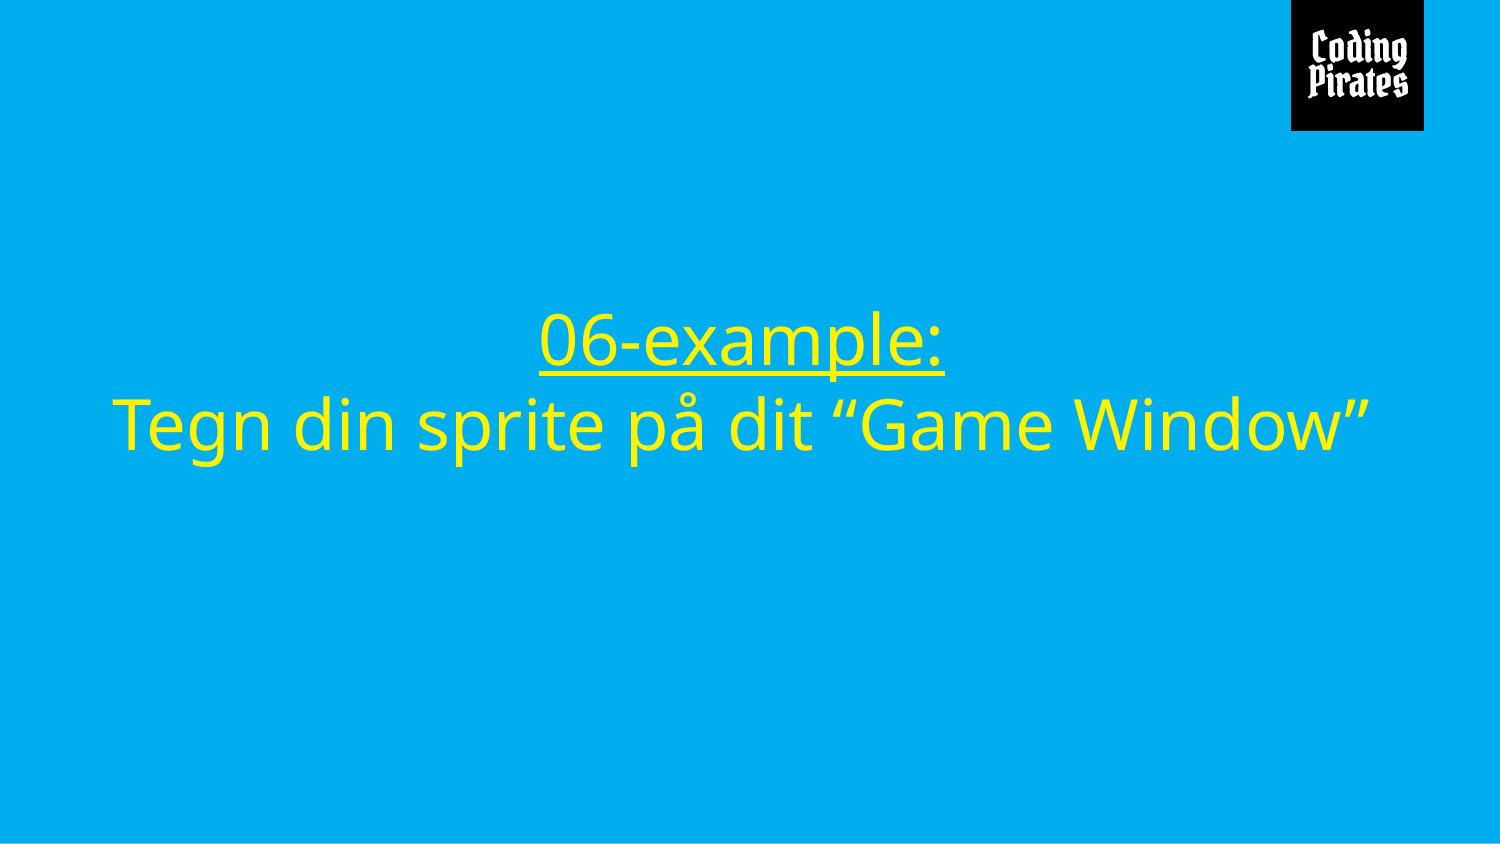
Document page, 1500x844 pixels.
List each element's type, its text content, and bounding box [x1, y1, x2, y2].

title 06-example: Tegn din sprite på dit “Game Window” [12, 352, 1472, 491]
picture [1292, 0, 1423, 130]
